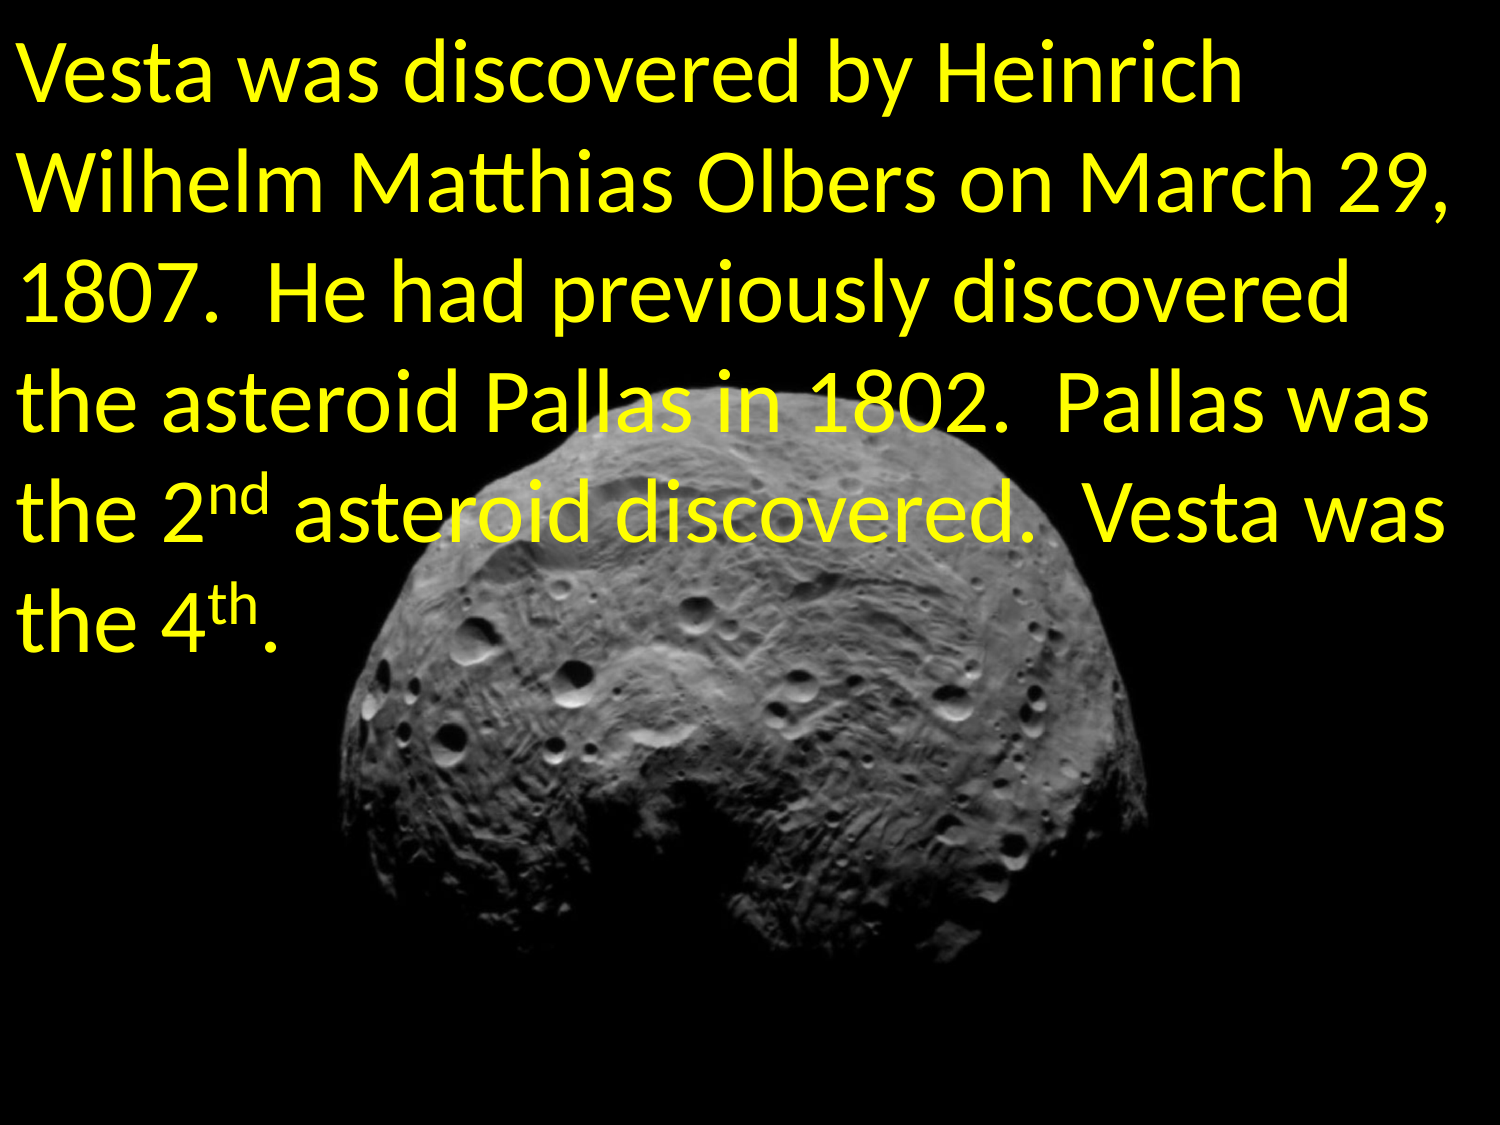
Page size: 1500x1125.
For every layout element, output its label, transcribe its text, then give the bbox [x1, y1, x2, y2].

text_box Vesta was discovered by Heinrich Wilhelm Matthias Olbers on March 29, 1807. He had previously discovered the asteroid Pallas in 1802. Pallas was the 2nd asteroid discovered. Vesta was the 4th. [0, 3, 1500, 685]
picture [324, 685, 1166, 1076]
